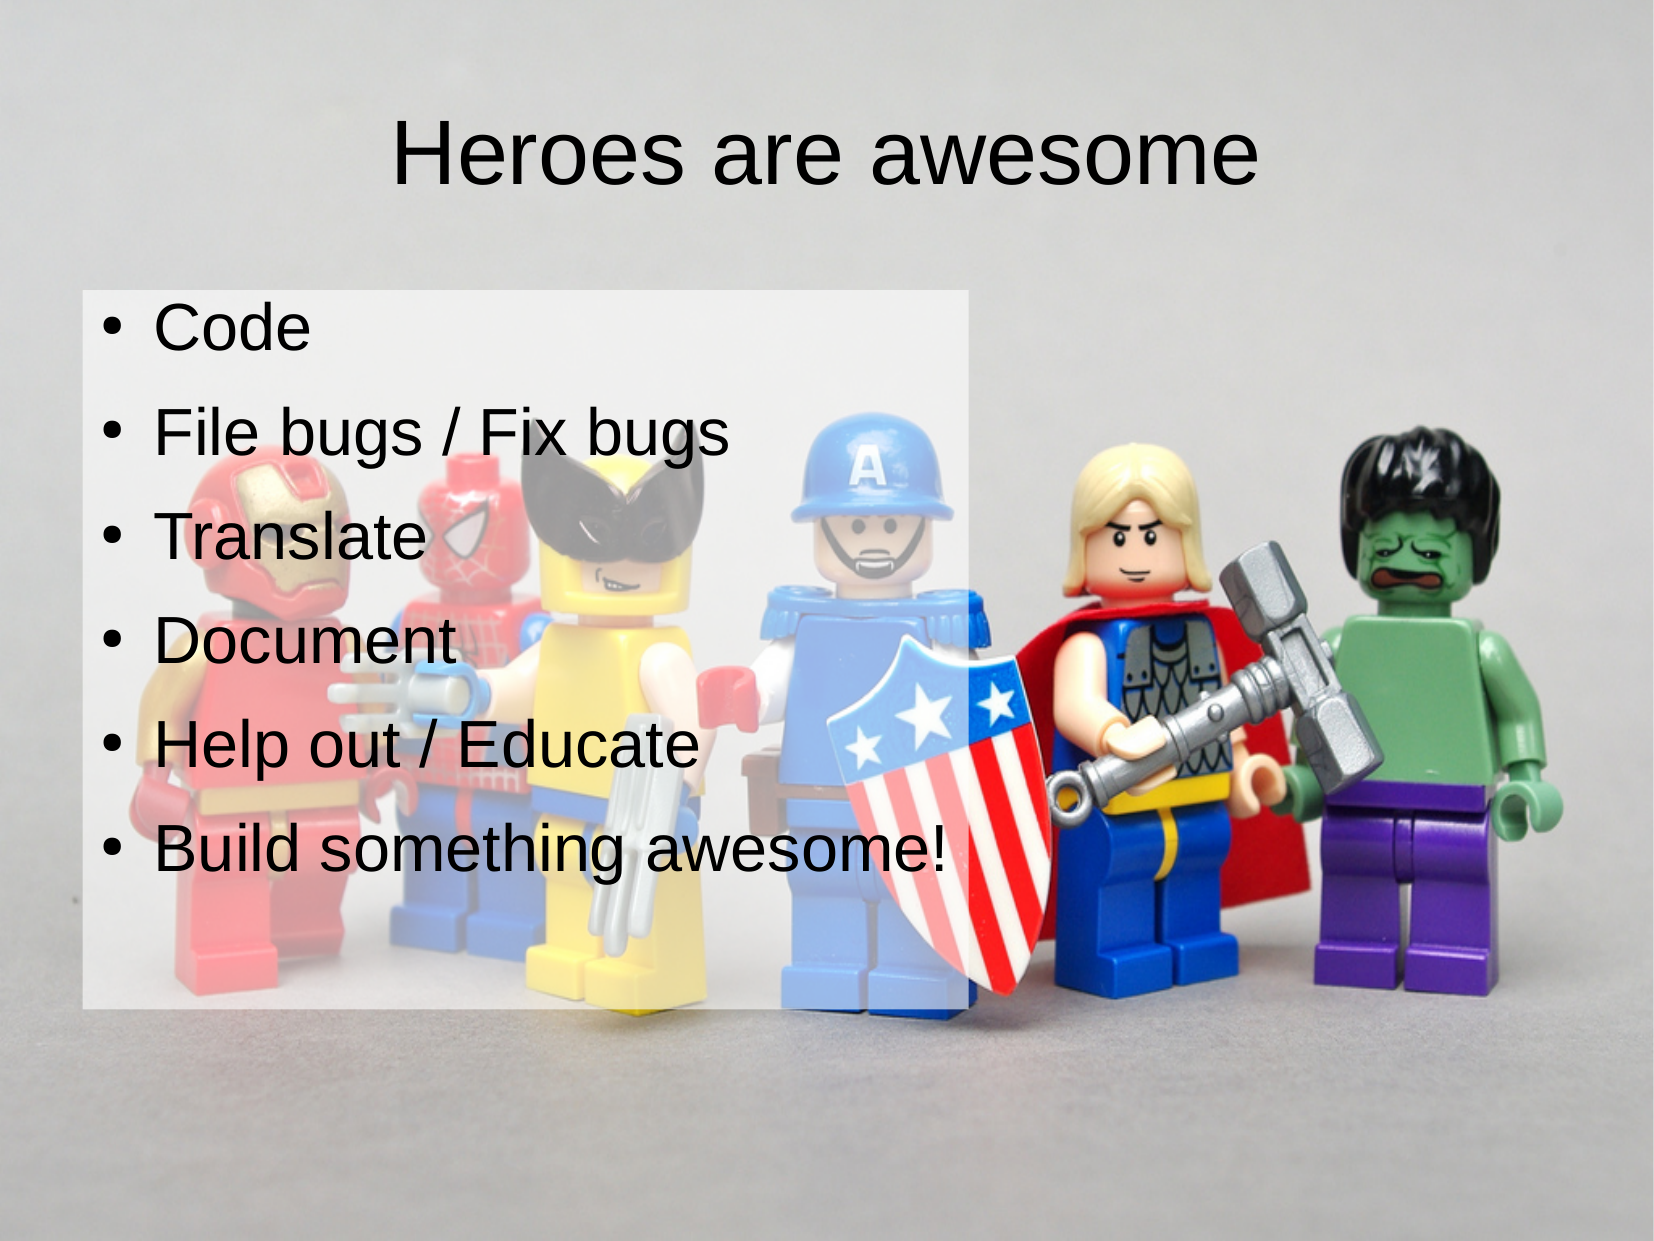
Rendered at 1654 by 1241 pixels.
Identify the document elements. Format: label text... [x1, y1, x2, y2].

list Code File bugs / Fix bugs Translate Document Help out / Educate Build something awesome! [82, 290, 969, 1010]
title Heroes are awesome [82, 49, 1571, 257]
picture [0, 0, 1654, 1241]
